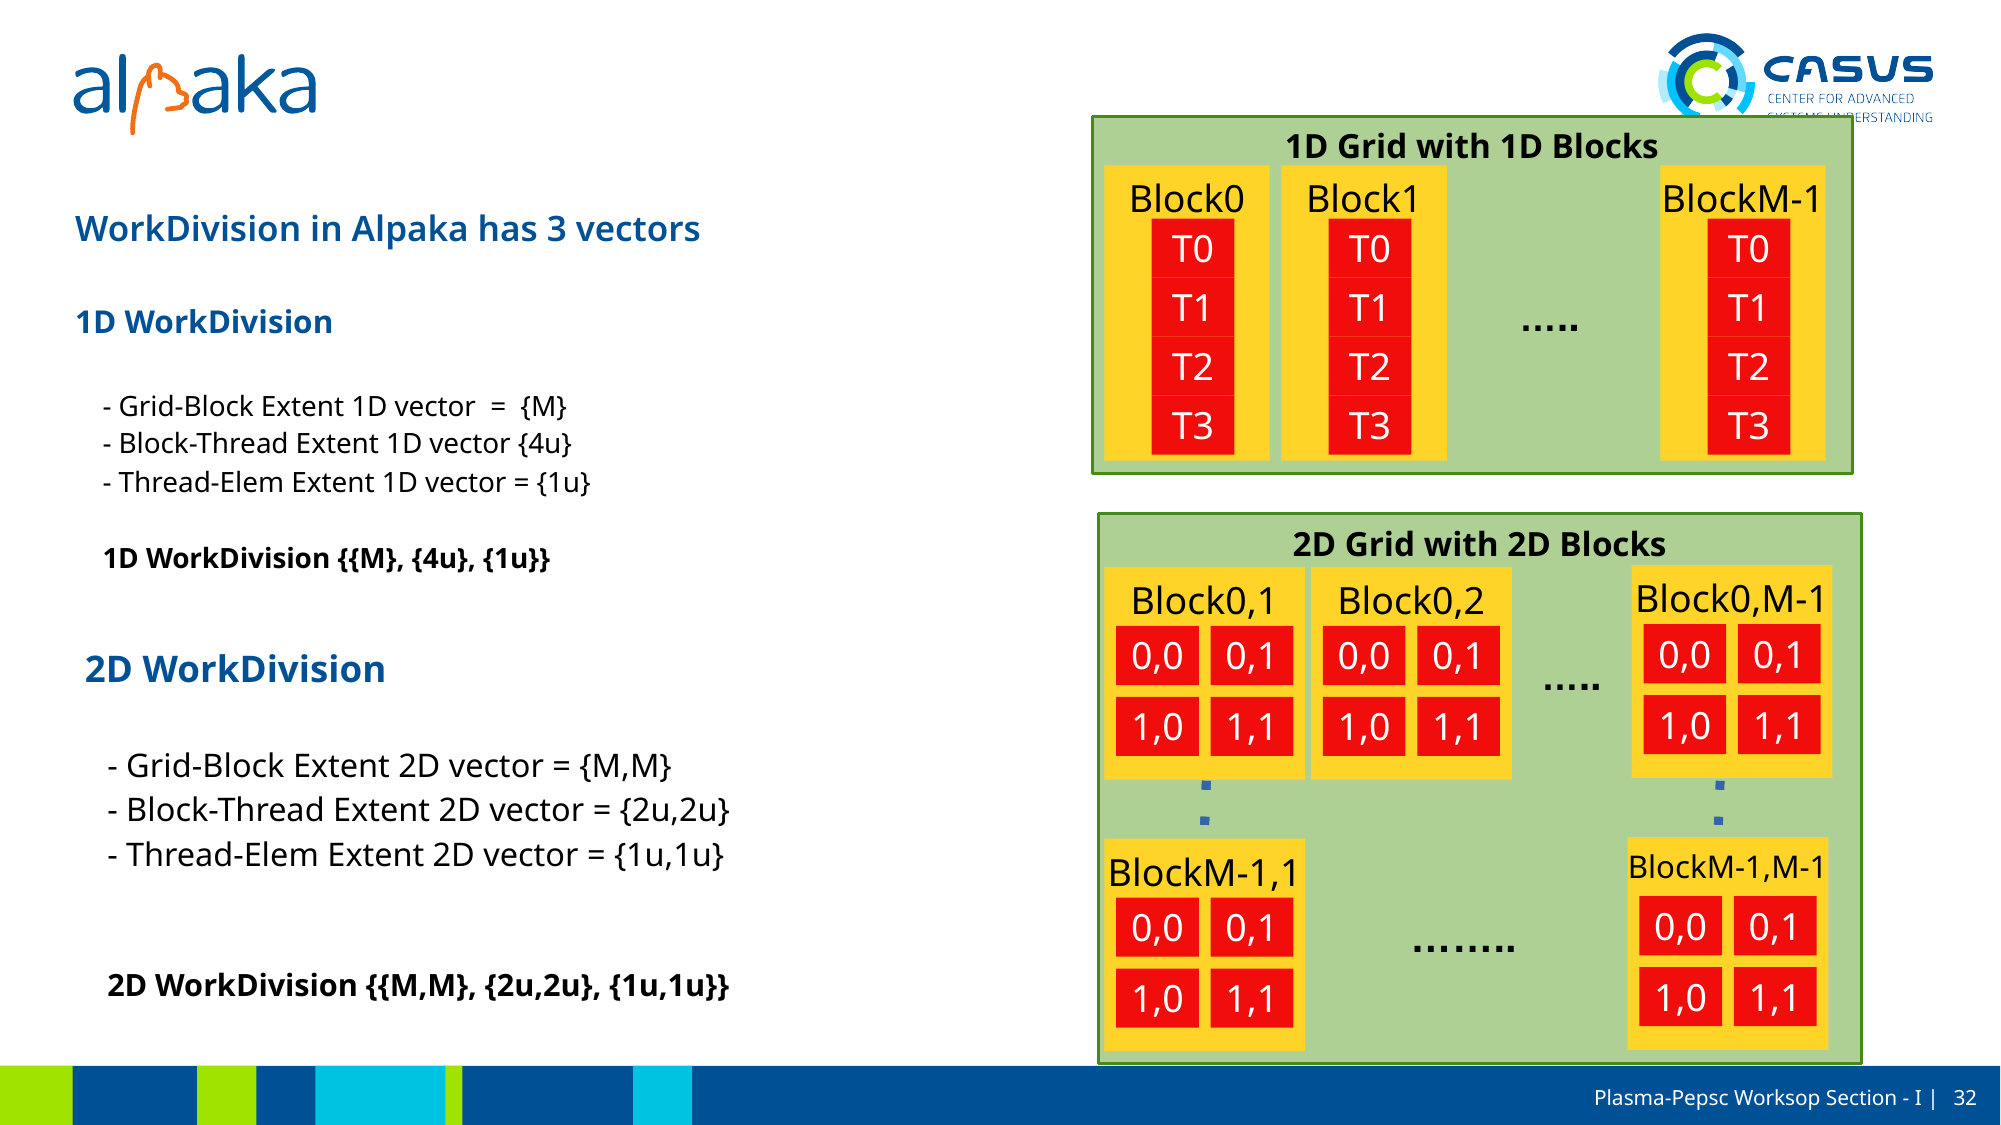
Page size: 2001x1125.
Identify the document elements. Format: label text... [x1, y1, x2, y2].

text_box 0,0 [1639, 896, 1723, 956]
text_box T1 [1151, 277, 1235, 336]
text_box T2 [1328, 336, 1412, 396]
text_box 1,1 [1210, 696, 1294, 756]
text_box Block1 [1281, 165, 1447, 461]
text_box T3 [1707, 396, 1791, 455]
text_box 1,0 [1322, 696, 1406, 756]
text_box 1,1 [1737, 695, 1821, 755]
text_box T1 [1328, 277, 1412, 336]
text_box 2D Grid with 2D Blocks [1098, 513, 1862, 1064]
text_box 0,0 [1322, 625, 1406, 686]
text_box 1D Grid with 1D Blocks [1092, 116, 1853, 474]
text_box 0,0 [1643, 624, 1727, 684]
text_box ….. [1504, 285, 1605, 384]
text_box T2 [1151, 336, 1235, 396]
picture [1658, 33, 1933, 131]
list 2D WorkDivision - Grid-Block Extent 2D vector = {M,M} - Block-Thread Extent 2D vector = {2u,2u} - Thread-Elem Extent 2D vector = {1u,1u} 2D WorkDivision {{M,M}, {2u,2u}, {1u,1u}} [72, 589, 981, 1010]
text_box Block0,1 [1104, 566, 1306, 780]
text_box 1,1 [1733, 967, 1817, 1027]
text_box T1 [1707, 277, 1791, 336]
text_box Block0,M-1 [1631, 565, 1833, 778]
text_box T0 [1707, 218, 1791, 277]
text_box T2 [1707, 336, 1791, 396]
text_box Block0,2 [1310, 566, 1512, 780]
text_box 1,0 [1116, 696, 1199, 756]
text_box ….. [1526, 645, 1617, 743]
text_box 0,1 [1733, 896, 1817, 956]
text_box T3 [1151, 396, 1235, 455]
text_box BlockM-1 [1660, 165, 1826, 461]
text_box Block0 [1104, 165, 1270, 461]
picture [72, 53, 317, 136]
text_box 1,0 [1639, 967, 1723, 1027]
text_box BlockM-1,M-1 [1627, 837, 1829, 1050]
text_box 1,1 [1417, 696, 1500, 756]
text_box 1,0 [1643, 695, 1727, 755]
text_box 0,1 [1737, 624, 1821, 684]
list WorkDivision in Alpaka has 3 vectors 1D WorkDivision - Grid-Block Extent 1D vector = {M} - Block-Thread Extent 1D vector {4u} - Thread-Elem Extent 1D vector = {1u} 1D WorkDivision {{M}, {4u}, {1u}} [72, 158, 981, 579]
text_box 1,0 [1116, 968, 1199, 1028]
text_box 1,1 [1210, 968, 1294, 1028]
text_box 0,1 [1417, 625, 1500, 686]
text_box T0 [1151, 218, 1235, 277]
text_box BlockM-1,1 [1104, 838, 1306, 1052]
text_box …….. [1395, 907, 1549, 1005]
text_box 0,1 [1210, 897, 1294, 957]
text_box 0,1 [1210, 625, 1294, 686]
text_box 0,0 [1116, 625, 1199, 686]
text_box T0 [1328, 218, 1412, 277]
text_box T3 [1328, 396, 1412, 455]
text_box 0,0 [1116, 897, 1199, 957]
